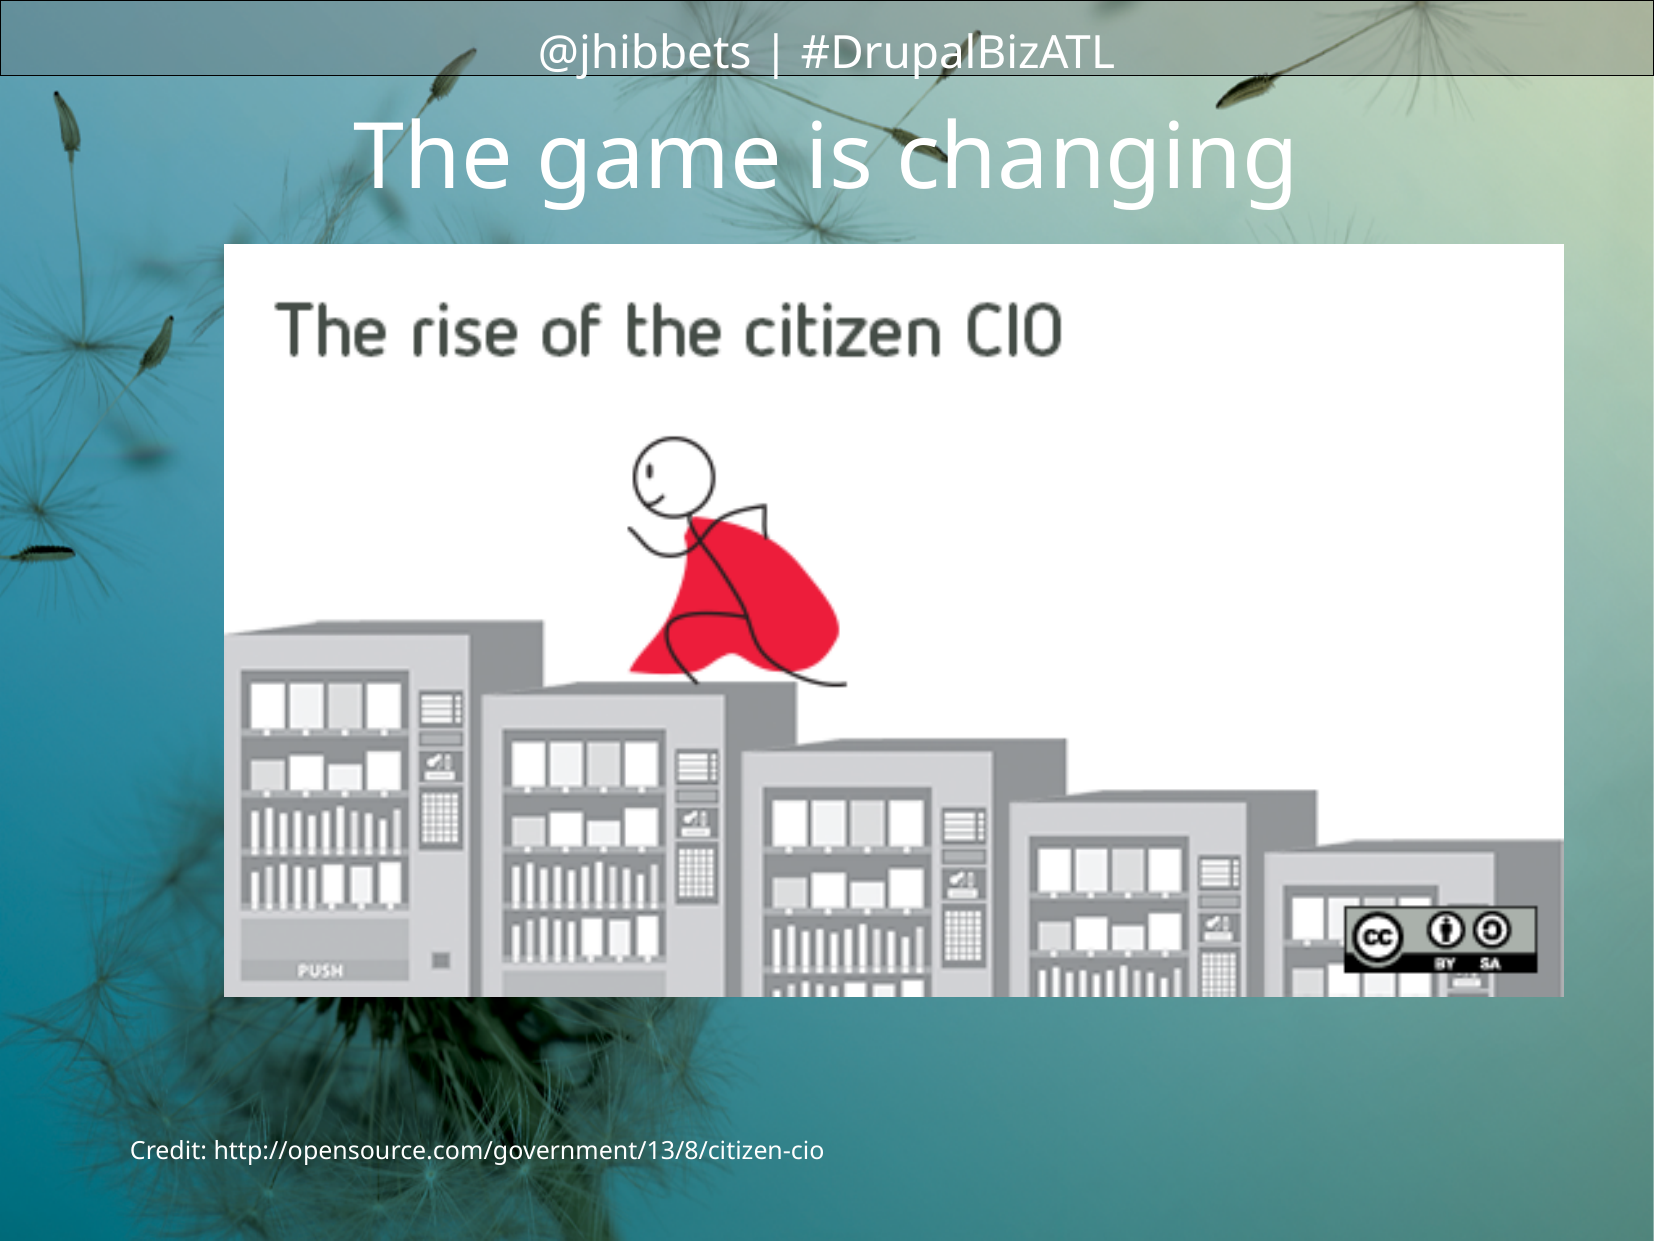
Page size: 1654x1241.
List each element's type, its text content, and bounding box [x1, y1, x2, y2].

picture [0, 76, 1654, 1241]
title The game is changing [82, 49, 1571, 257]
text_box Credit: http://opensource.com/government/13/8/citizen-cio [115, 1125, 842, 1168]
